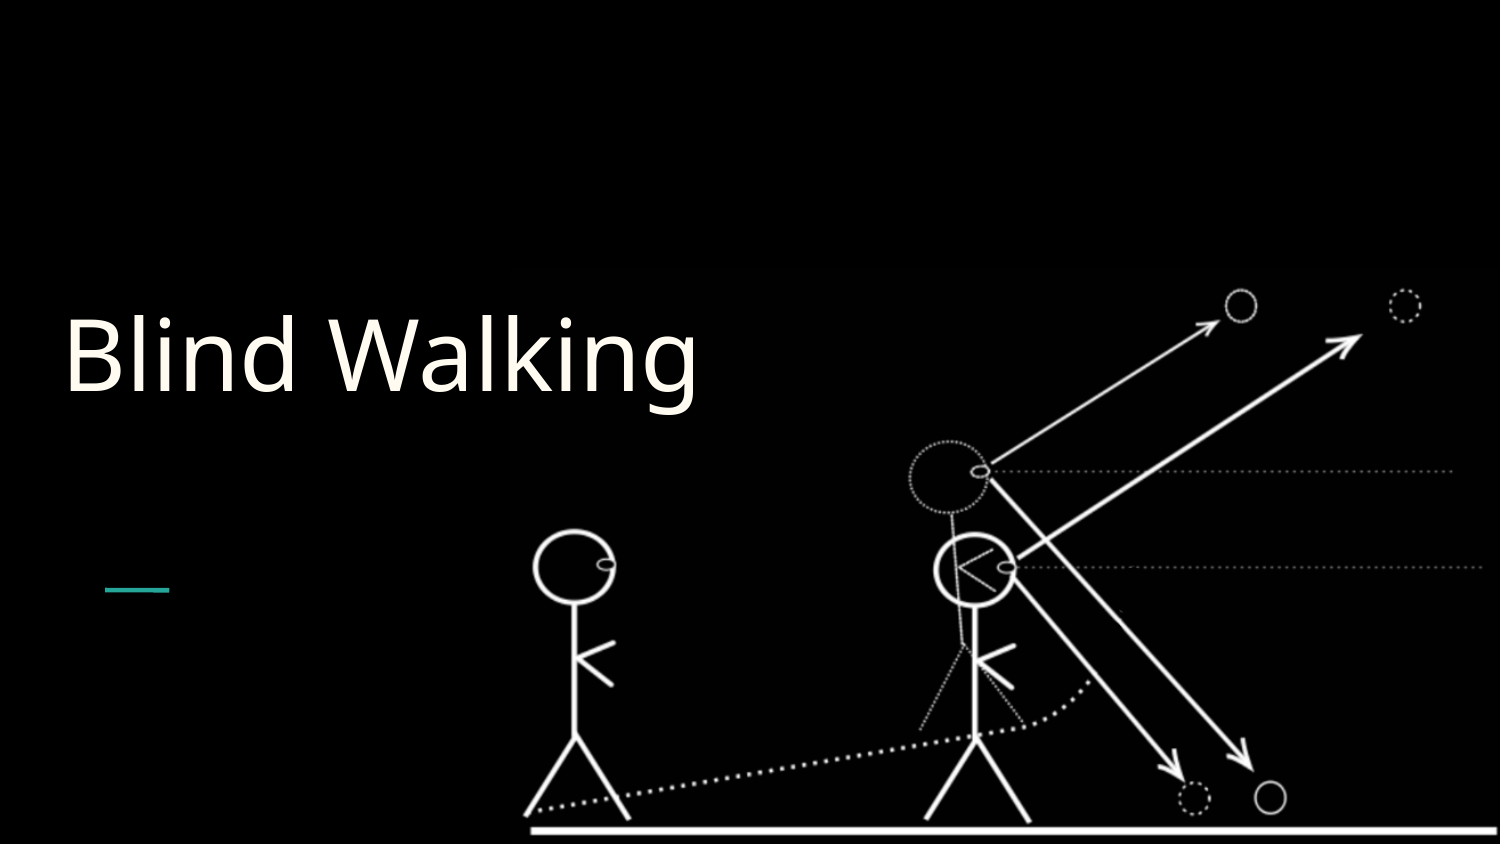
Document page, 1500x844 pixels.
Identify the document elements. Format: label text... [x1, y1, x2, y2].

title Blind Walking [46, 176, 784, 427]
picture [511, 268, 1500, 844]
